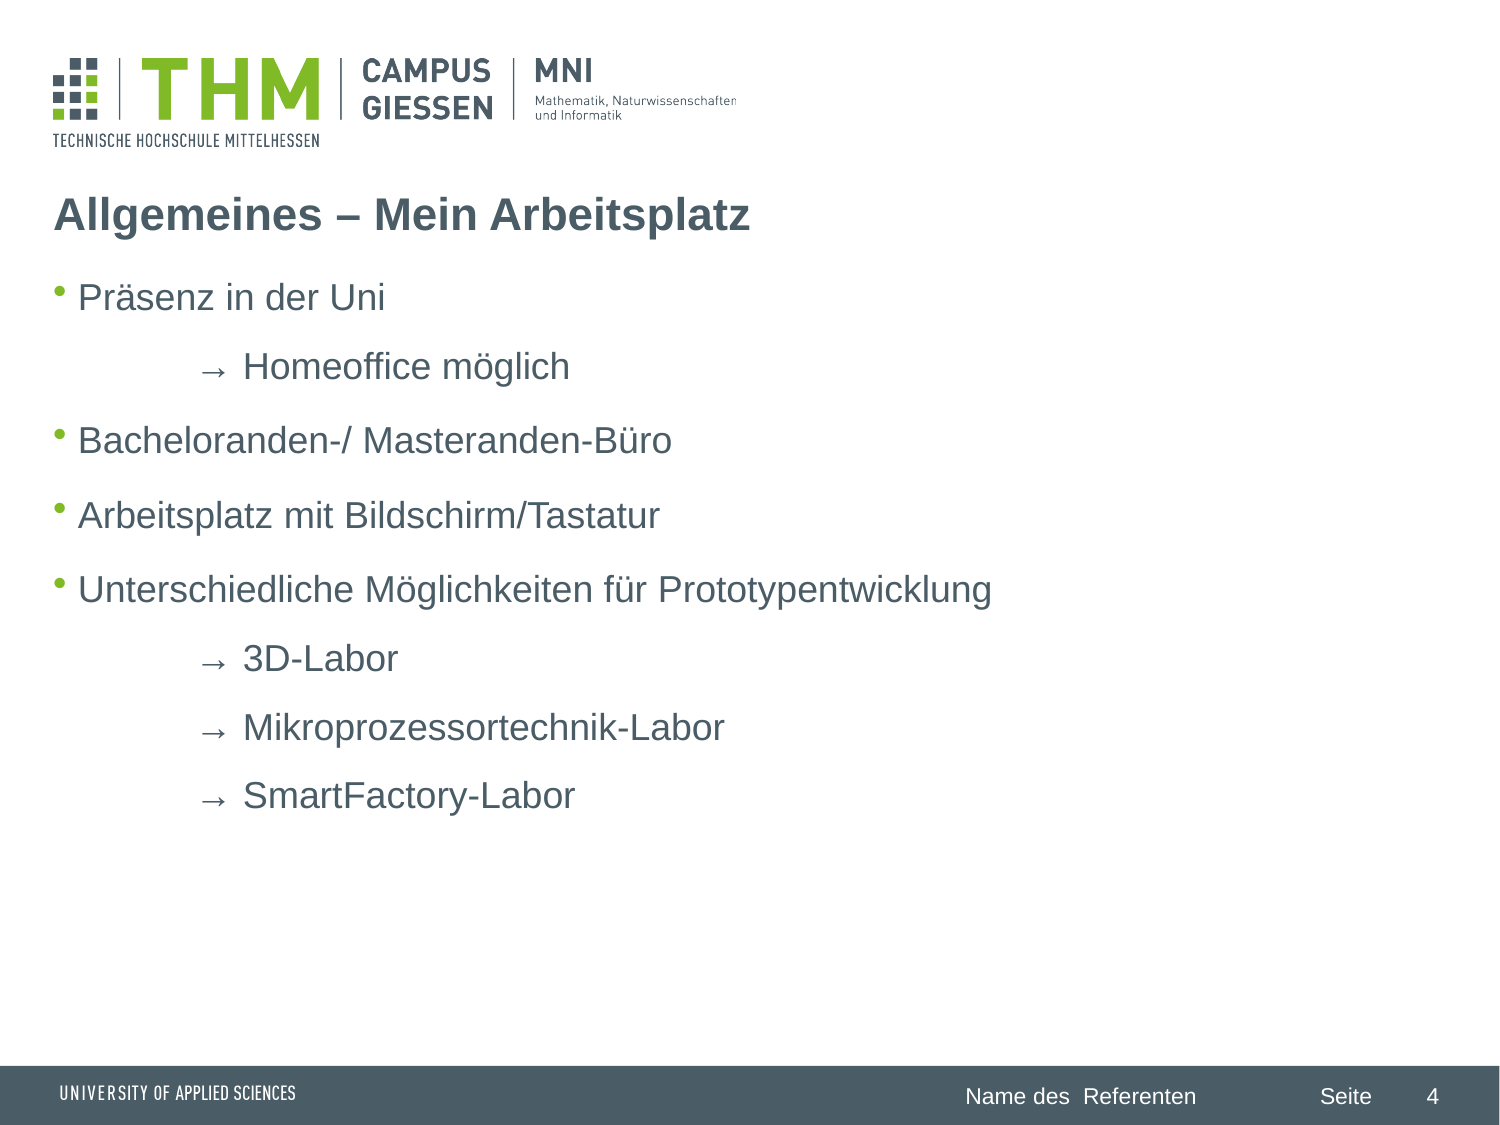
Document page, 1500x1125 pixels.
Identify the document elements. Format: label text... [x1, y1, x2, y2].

picture [59, 1082, 296, 1104]
slide_number <number> [1376, 1073, 1455, 1118]
picture [53, 58, 736, 147]
list Präsenz in der Uni → Homeoffice möglich Bacheloranden-/ Masteranden-Büro Arbeitsplatz mit Bildschirm/Tastatur Unterschiedliche Möglichkeiten für Prototypentwicklung → 3D-Labor → Mikroprozessortechnik-Labor → SmartFactory-Labor [53, 265, 1436, 1024]
title Allgemeines – Mein Arbeitsplatz [53, 177, 1435, 265]
